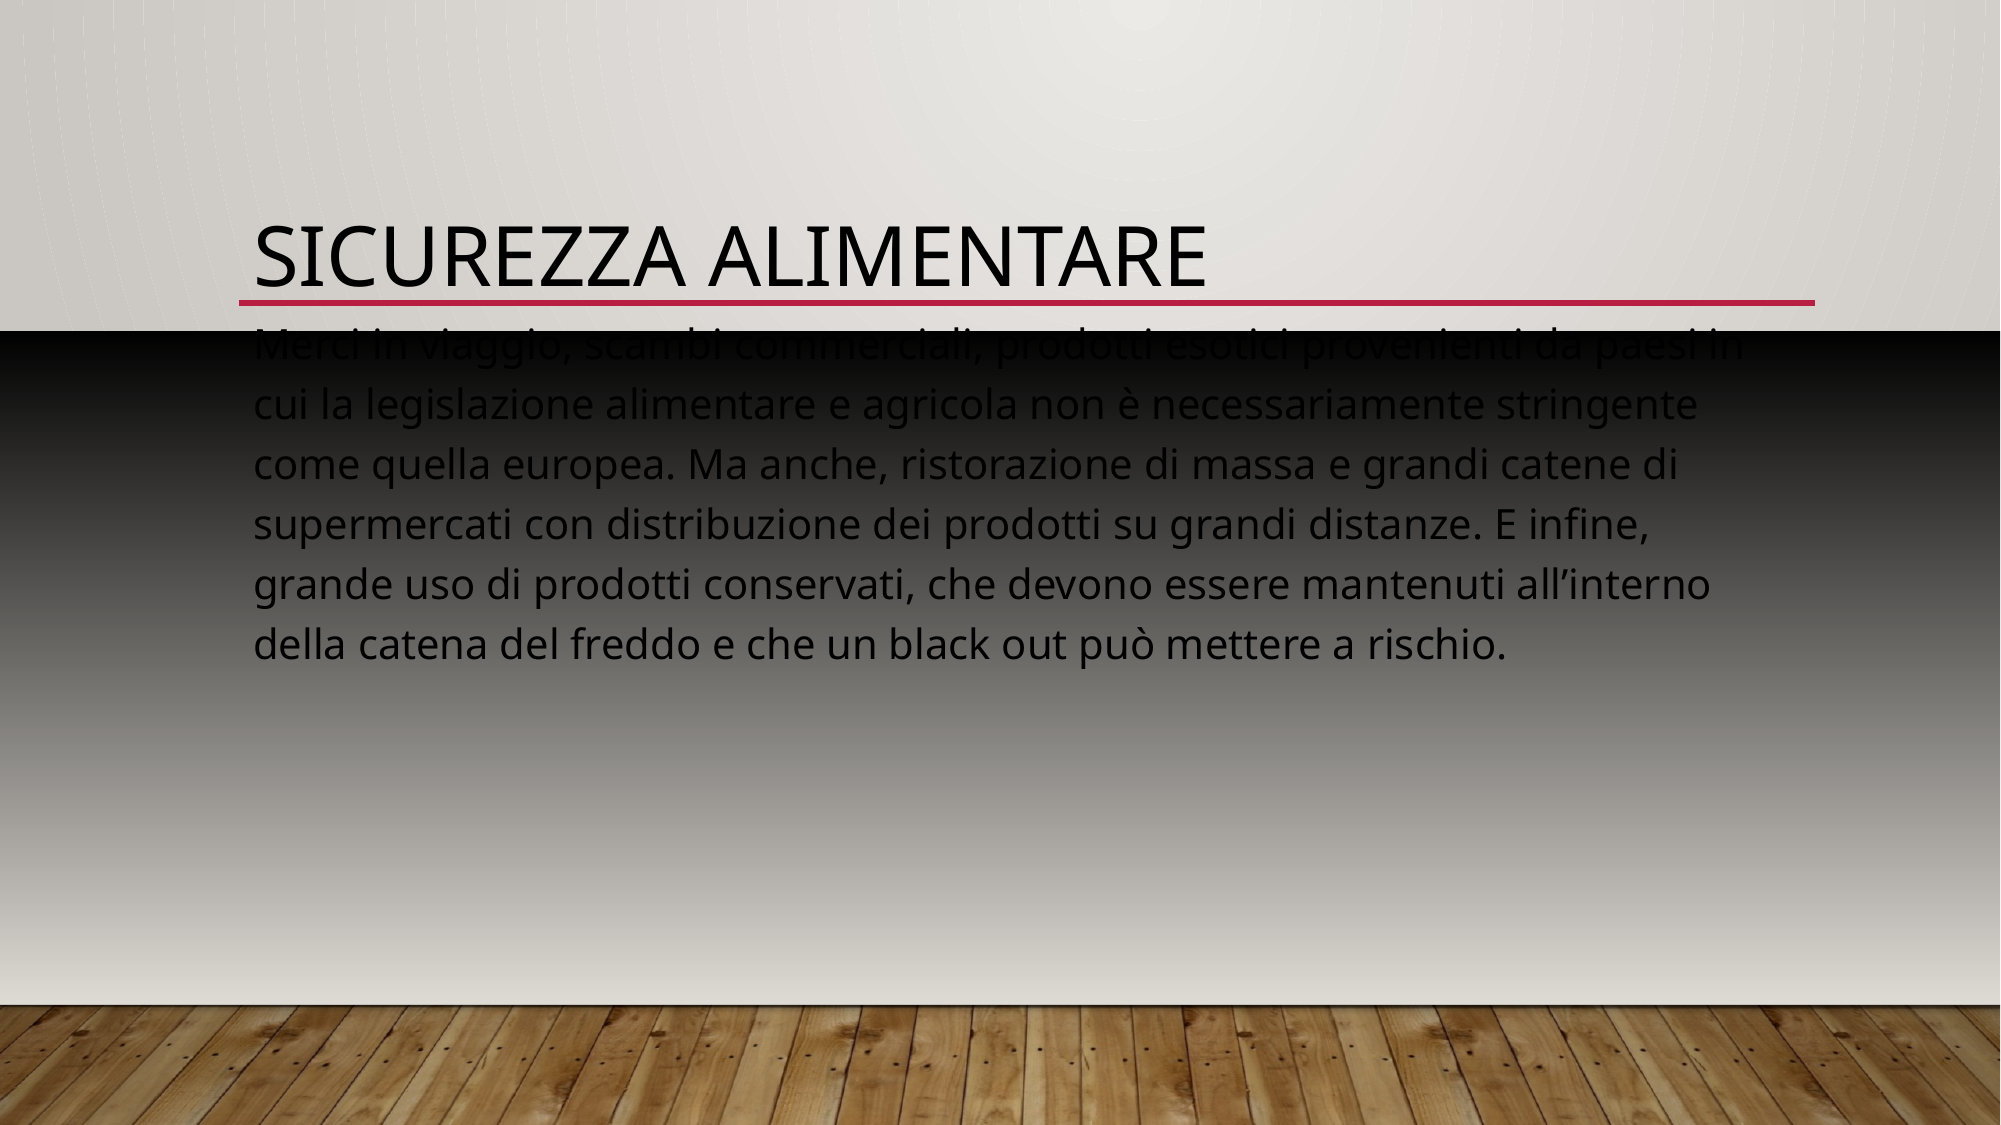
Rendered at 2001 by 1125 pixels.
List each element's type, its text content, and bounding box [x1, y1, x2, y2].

list Merci in viaggio, scambi commerciali, prodotti esotici provenienti da paesi in cui la legislazione alimentare e agricola non è necessariamente stringente come quella europea. Ma anche, ristorazione di massa e grandi catene di supermercati con distribuzione dei prodotti su grandi distanze. E infine, grande uso di prodotti conservati, che devono essere mantenuti all’interno della catena del freddo e che un black out può mettere a rischio. [238, 300, 1814, 867]
text_box SICUREZZA ALIMENTARE [238, 195, 1258, 312]
